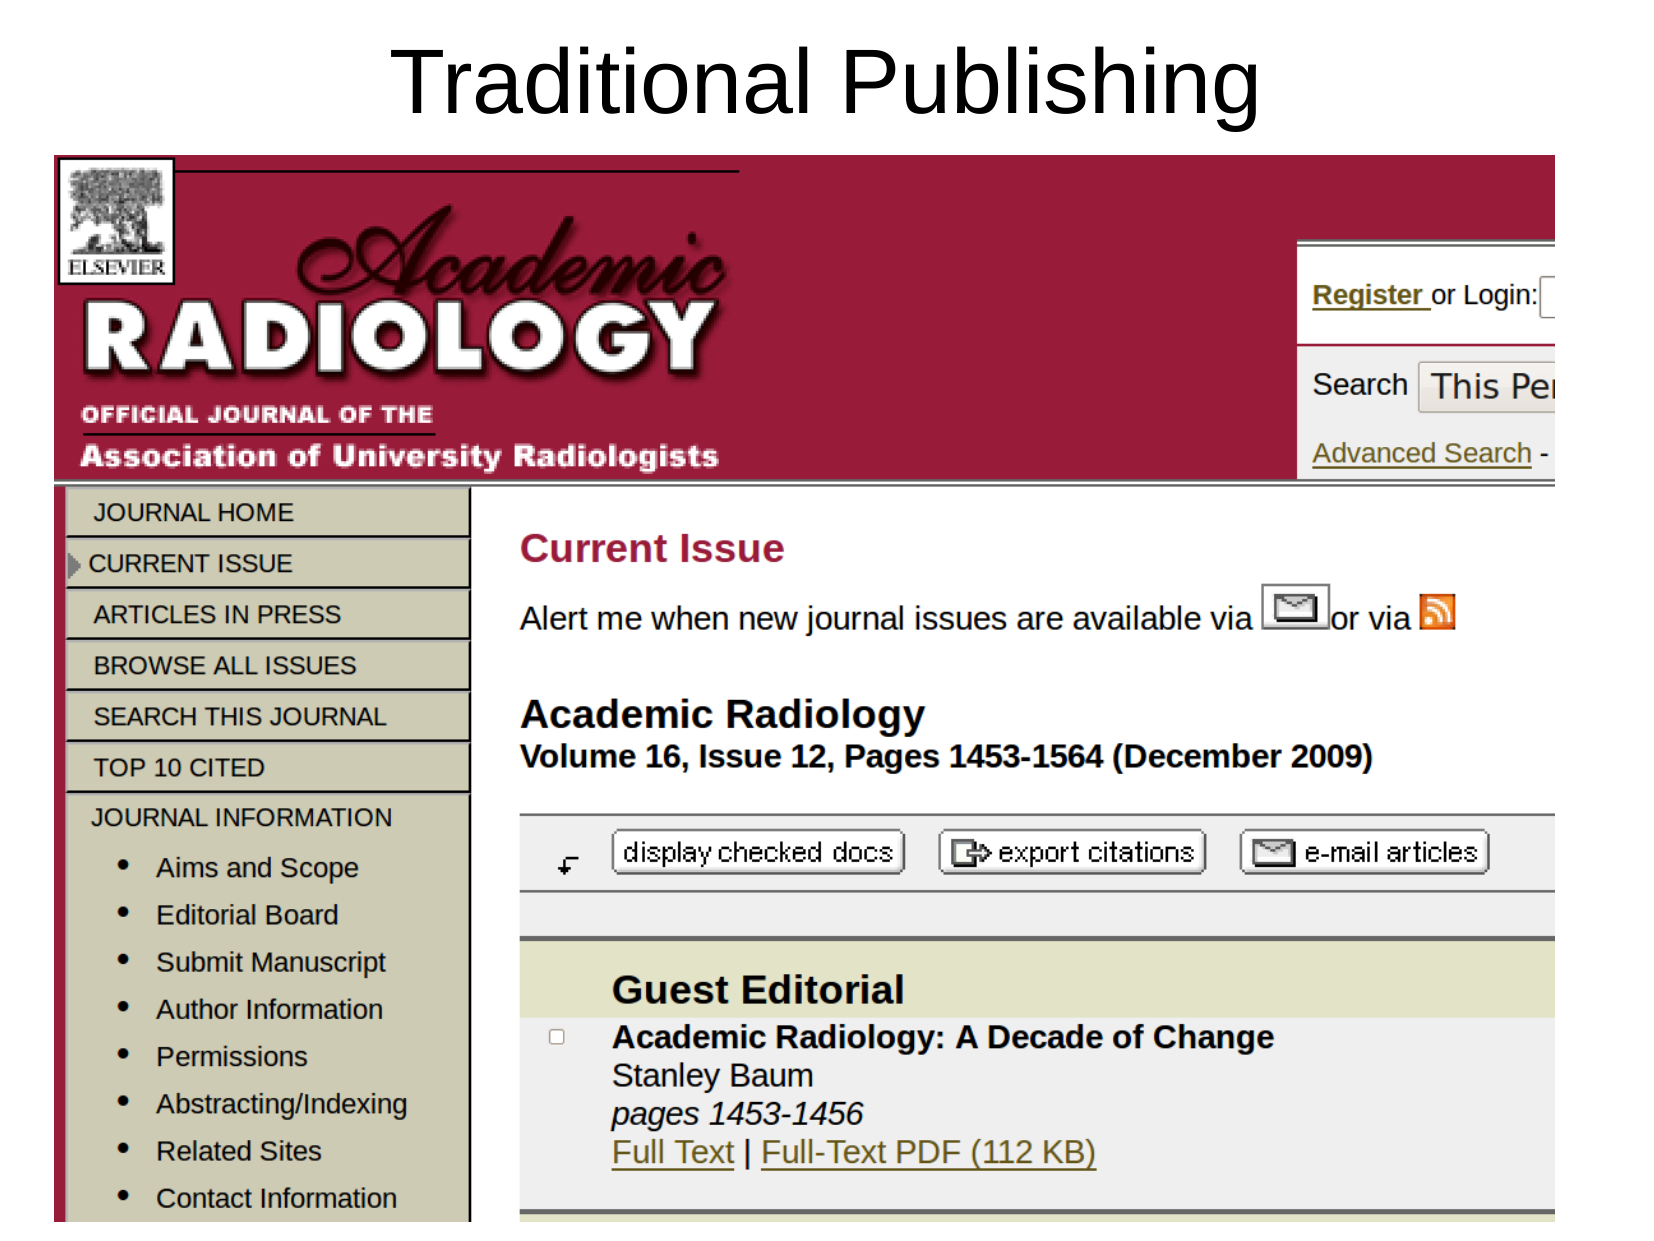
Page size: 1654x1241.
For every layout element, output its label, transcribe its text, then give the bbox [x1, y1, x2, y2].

picture [54, 155, 1555, 1222]
title Traditional Publishing [82, 30, 1571, 134]
